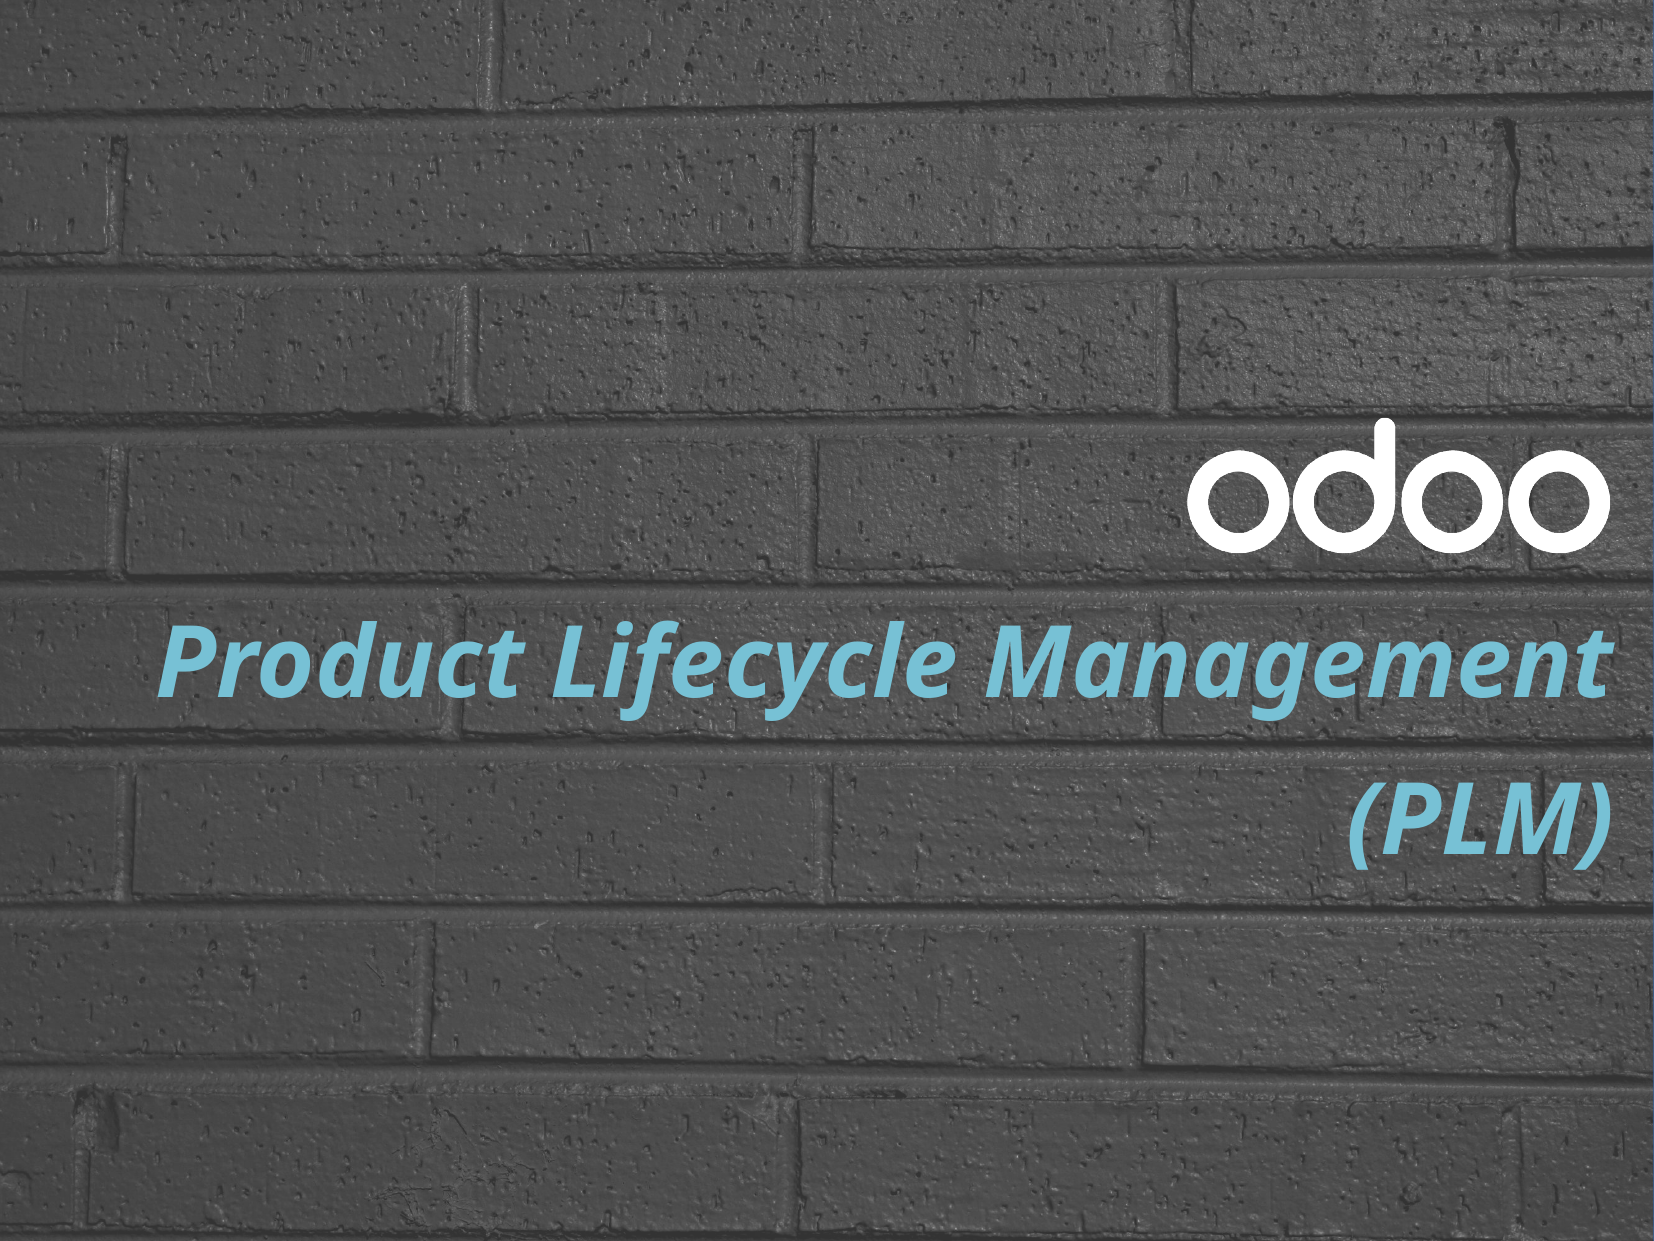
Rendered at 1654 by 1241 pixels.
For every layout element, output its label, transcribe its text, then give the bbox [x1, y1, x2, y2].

picture [0, 0, 1654, 1241]
text_box Product Lifecycle Management (PLM) [35, 562, 1630, 845]
